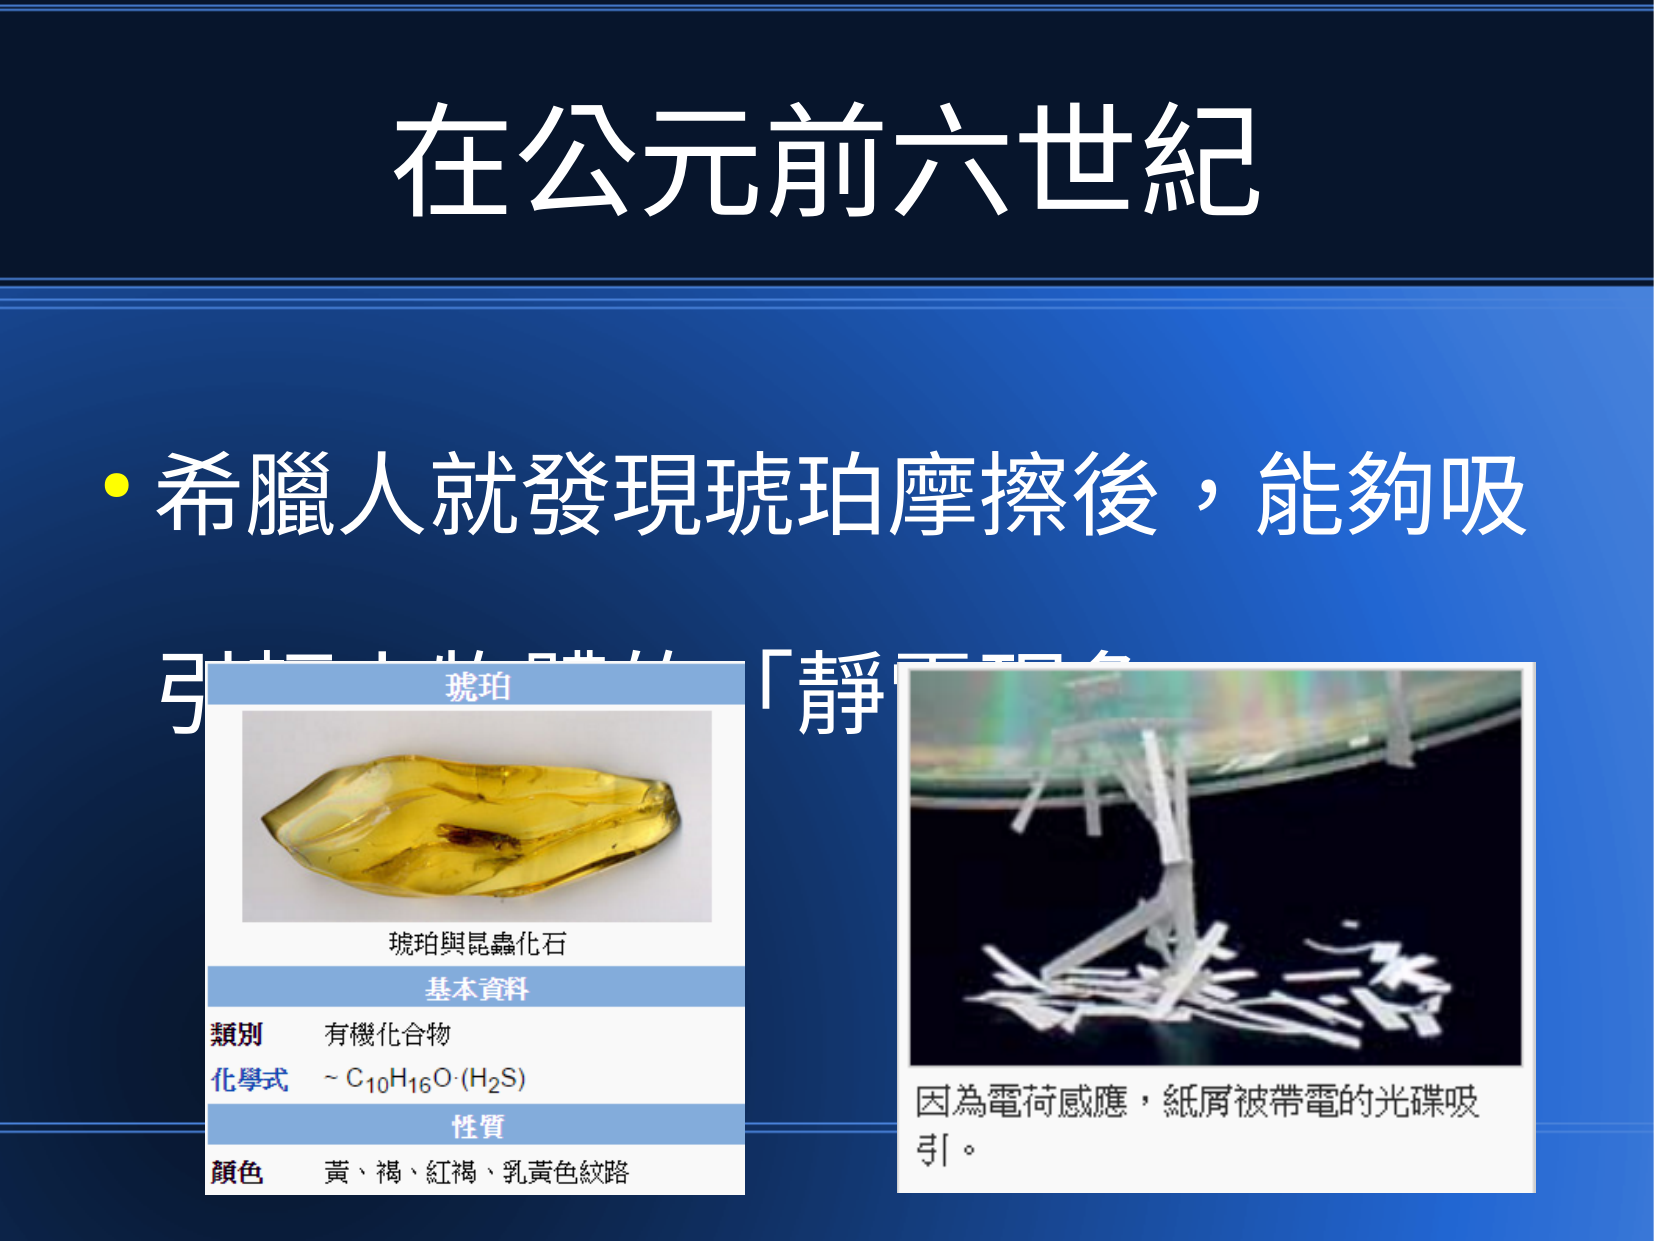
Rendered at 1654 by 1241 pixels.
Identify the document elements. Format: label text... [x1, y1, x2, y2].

picture [205, 661, 745, 1195]
list 希臘人就發現琥珀摩擦後，能夠吸引輕小物體的「靜電現象」。 [82, 355, 1571, 1241]
picture [897, 662, 1536, 1193]
title 在公元前六世紀 [82, 49, 1571, 257]
picture [0, 0, 1654, 1241]
